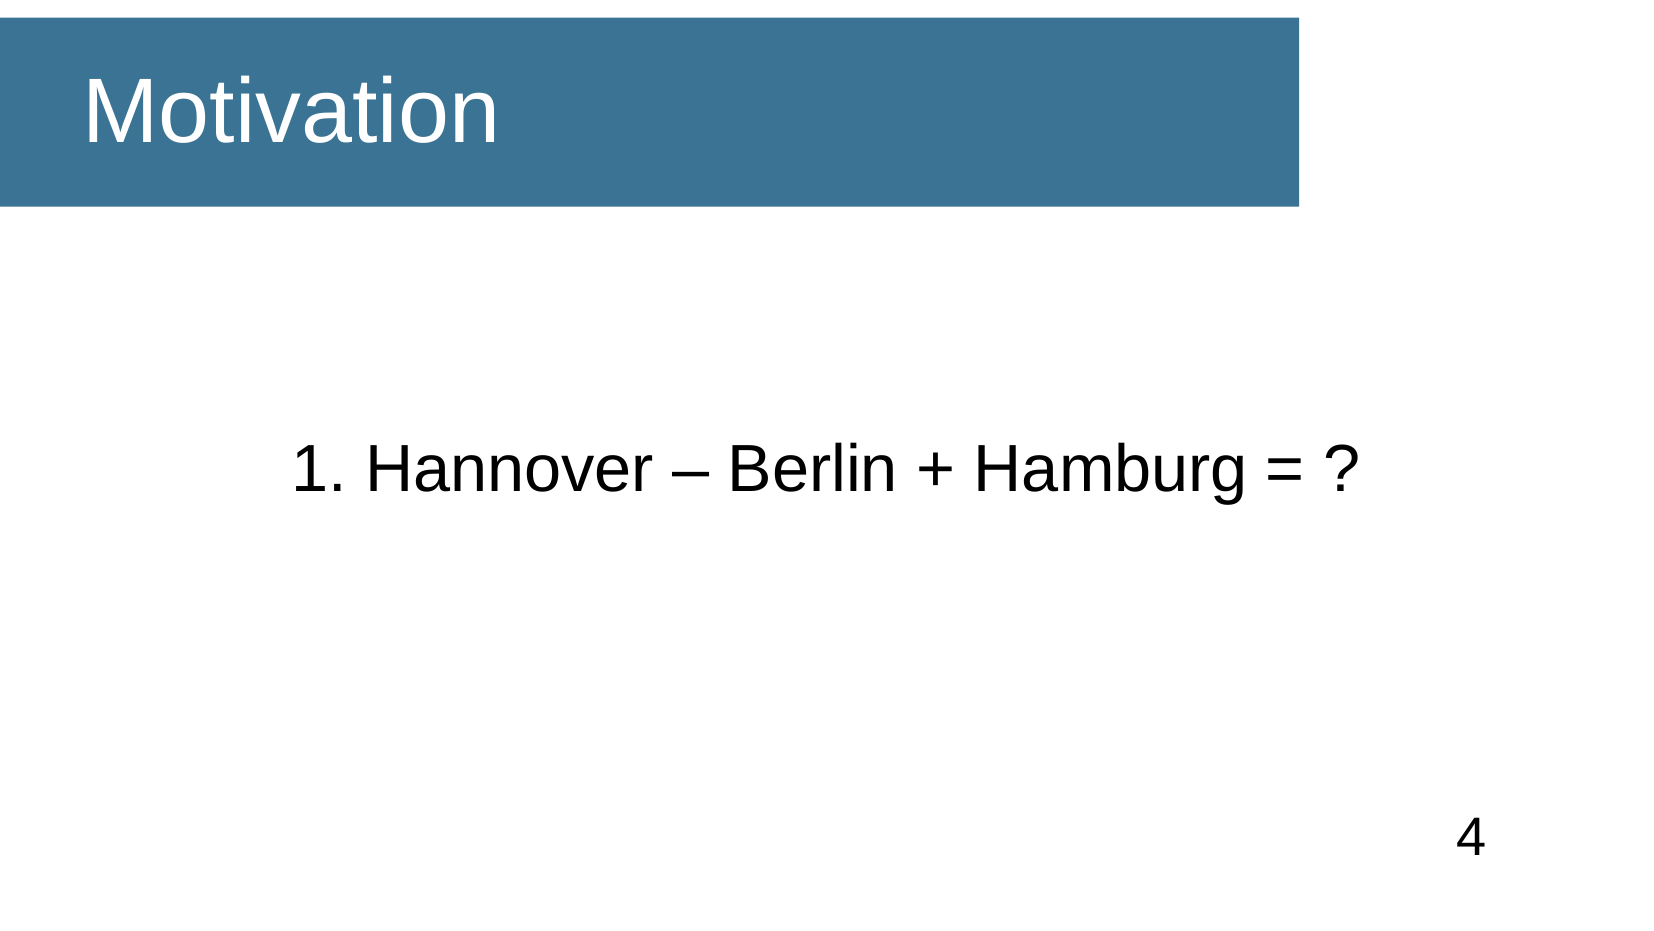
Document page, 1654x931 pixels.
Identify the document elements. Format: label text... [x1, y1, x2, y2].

title Motivation [82, 35, 1234, 189]
list 1. Hannover – Berlin + Hamburg = ? [82, 224, 1571, 764]
